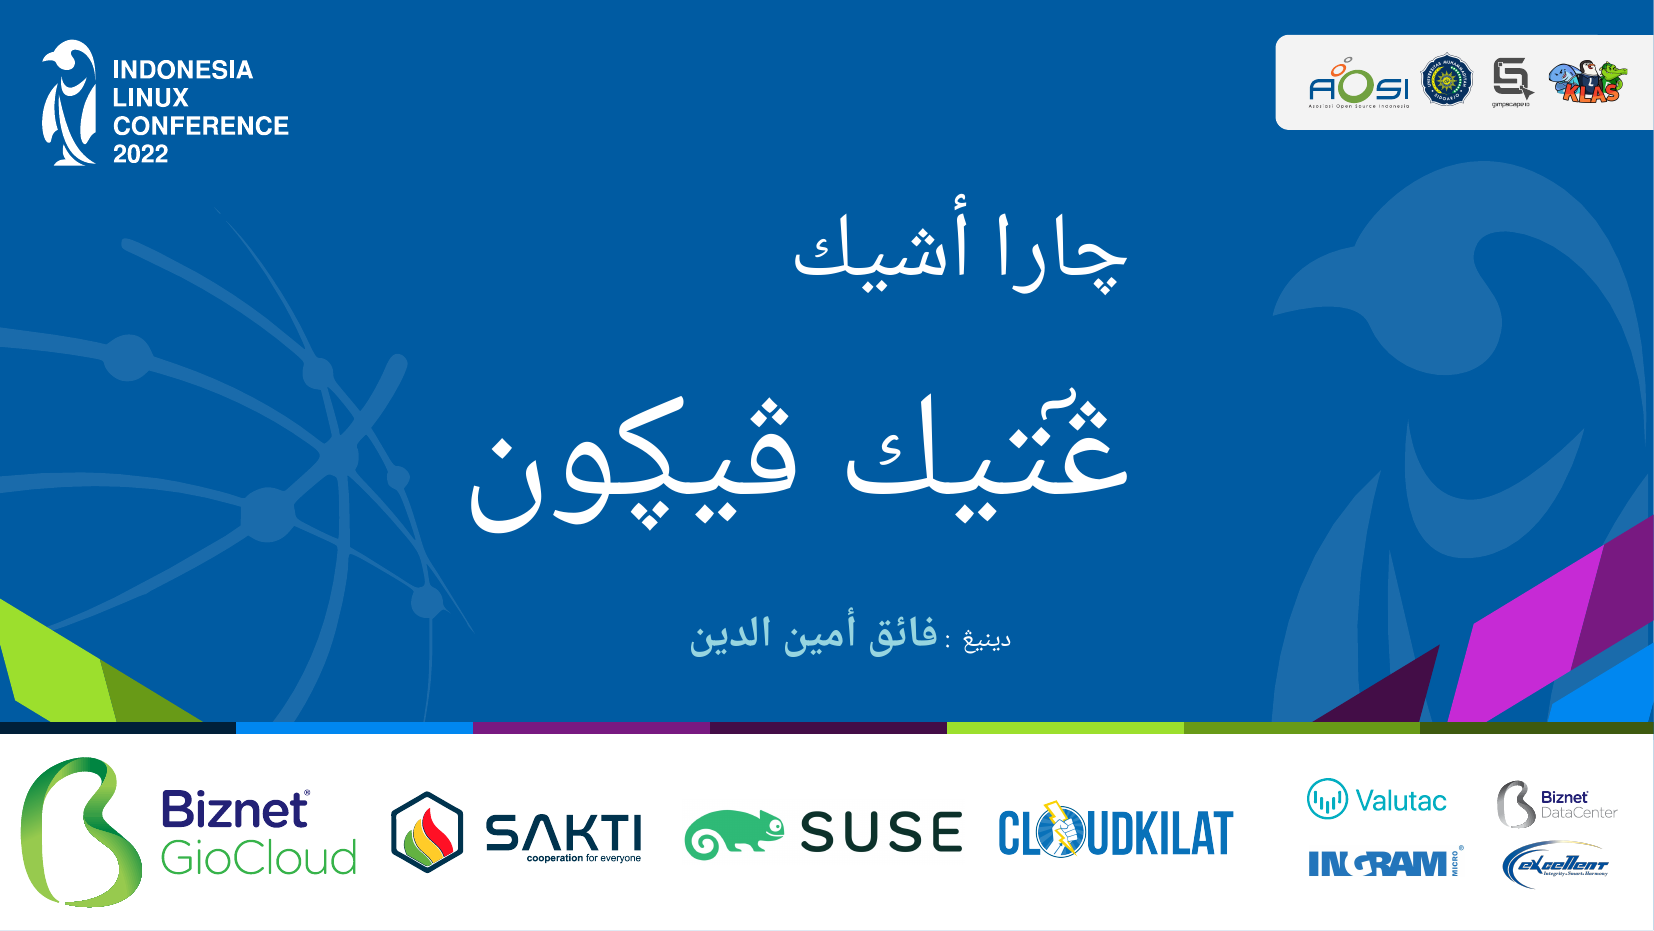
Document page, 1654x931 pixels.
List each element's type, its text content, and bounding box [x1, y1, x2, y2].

picture [1420, 52, 1474, 106]
title چارا أشيك ڠࣤتيك ڤيڮون [112, 150, 1132, 617]
picture [682, 799, 965, 865]
picture [1548, 60, 1628, 103]
picture [1496, 840, 1620, 890]
picture [999, 800, 1234, 858]
picture [1309, 845, 1465, 877]
picture [626, 855, 634, 862]
list دينيڠ : فائق أمين الدين [412, 600, 1313, 676]
picture [601, 855, 616, 859]
